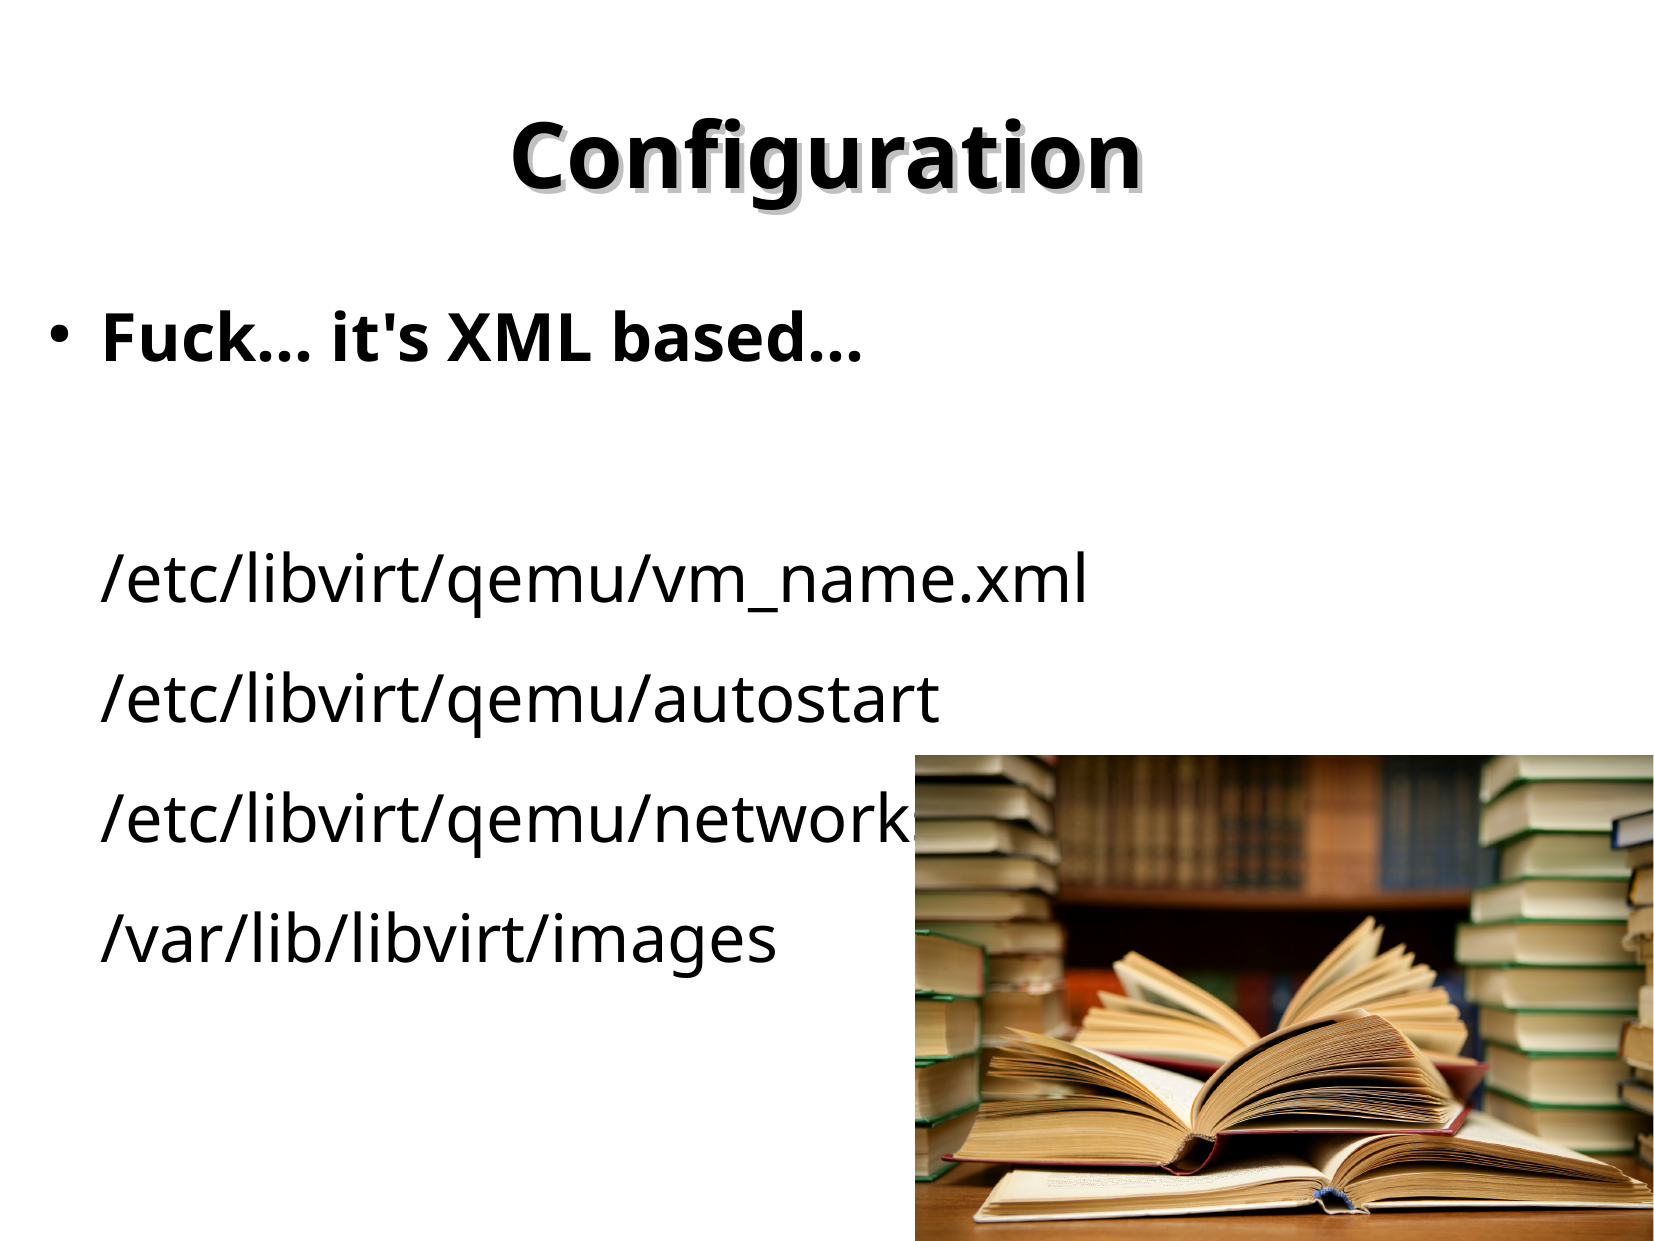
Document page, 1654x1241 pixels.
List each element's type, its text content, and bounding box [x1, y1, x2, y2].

list Fuck... it's XML based... /etc/libvirt/qemu/vm_name.xml /etc/libvirt/qemu/autostart /etc/libvirt/qemu/networks /var/lib/libvirt/images [30, 290, 1621, 1216]
picture [915, 755, 1654, 1241]
title Configuration [82, 49, 1571, 257]
